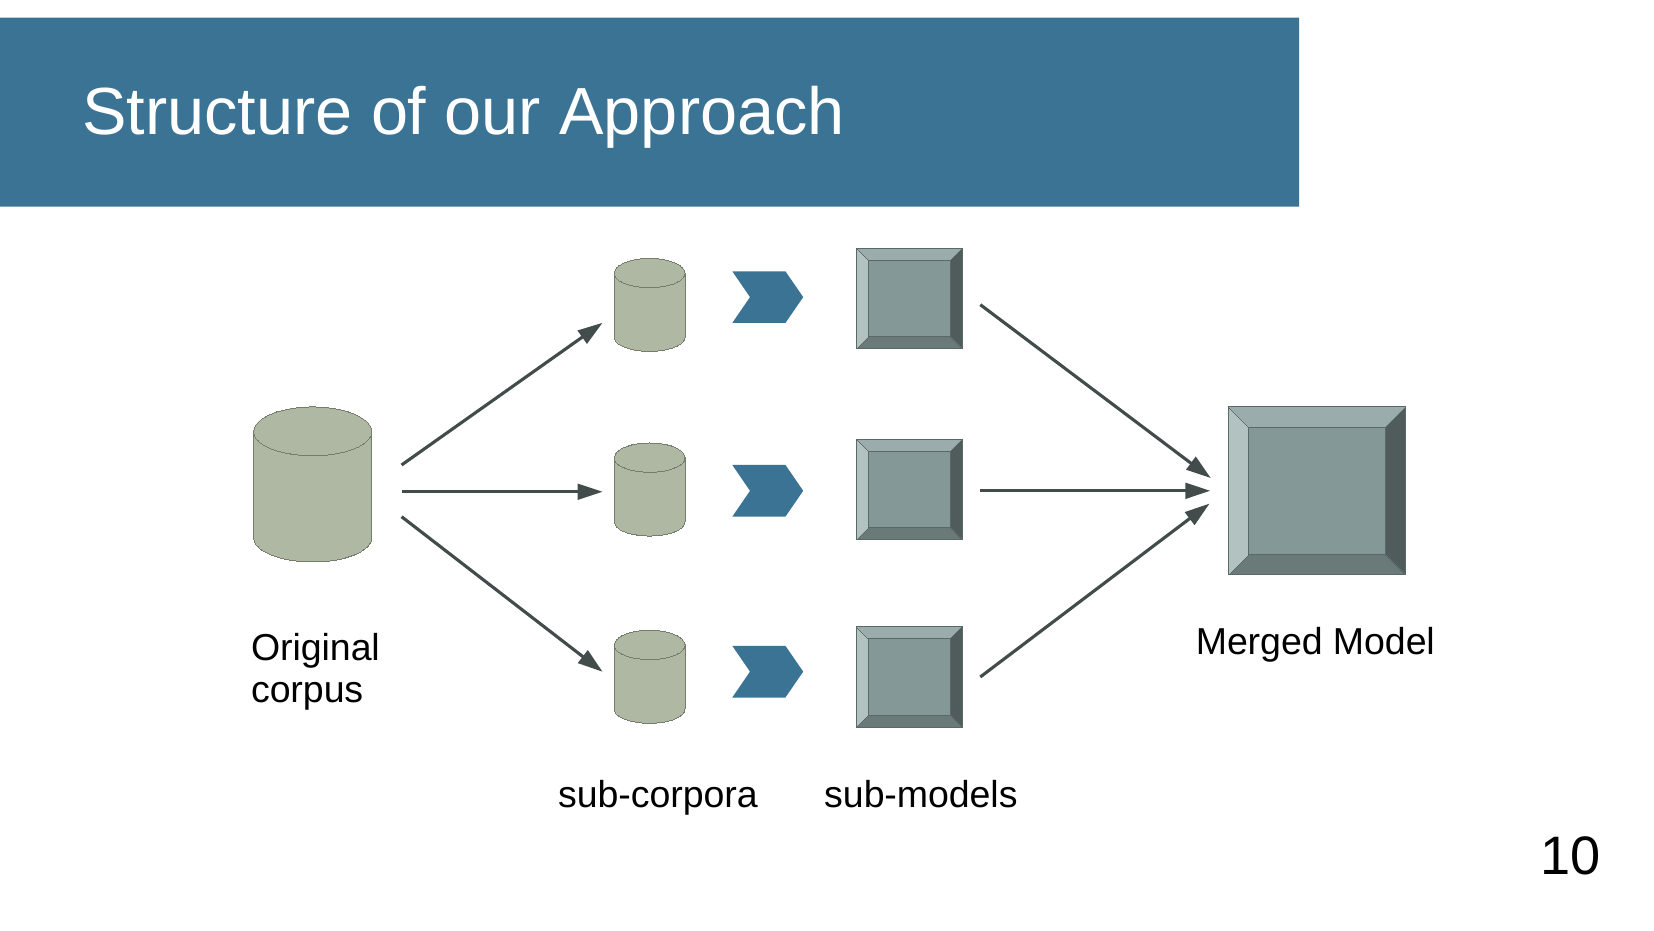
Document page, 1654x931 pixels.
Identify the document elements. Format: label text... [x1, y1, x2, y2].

text_box [857, 626, 963, 728]
title Structure of our Approach [82, 35, 1234, 189]
text_box [614, 630, 686, 724]
text_box [614, 442, 686, 537]
text_box [614, 258, 686, 352]
text_box [732, 645, 804, 698]
text_box sub-corpora [543, 766, 773, 829]
text_box [858, 248, 963, 349]
text_box [253, 406, 372, 562]
text_box [1230, 406, 1406, 575]
text_box Merged Model [1181, 613, 1450, 676]
text_box [858, 439, 963, 540]
text_box sub-models [809, 766, 1033, 829]
text_box [732, 464, 804, 517]
text_box Original corpus [236, 620, 401, 774]
text_box [732, 271, 804, 323]
